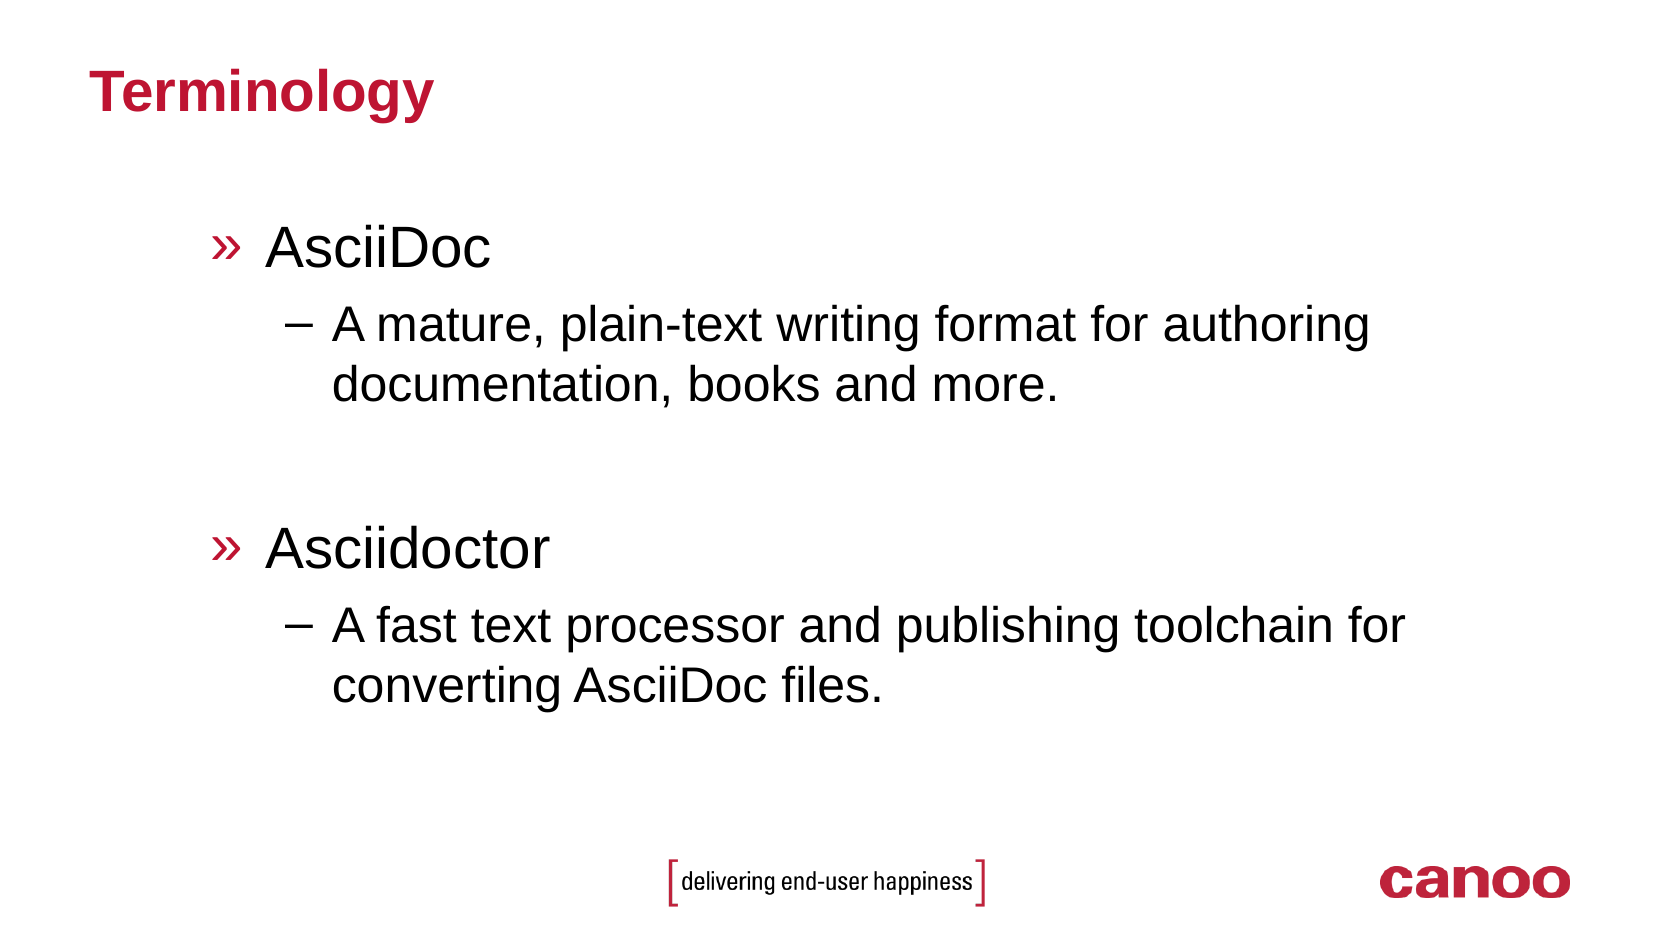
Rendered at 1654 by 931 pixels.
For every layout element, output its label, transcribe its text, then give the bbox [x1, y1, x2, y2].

list AsciiDoc A mature, plain-text writing format for authoring documentation, books and more. Asciidoctor A fast text processor and publishing toolchain for converting AsciiDoc files. [195, 201, 1486, 727]
picture [662, 855, 991, 910]
picture [1380, 866, 1570, 898]
title Terminology [75, 45, 1591, 136]
